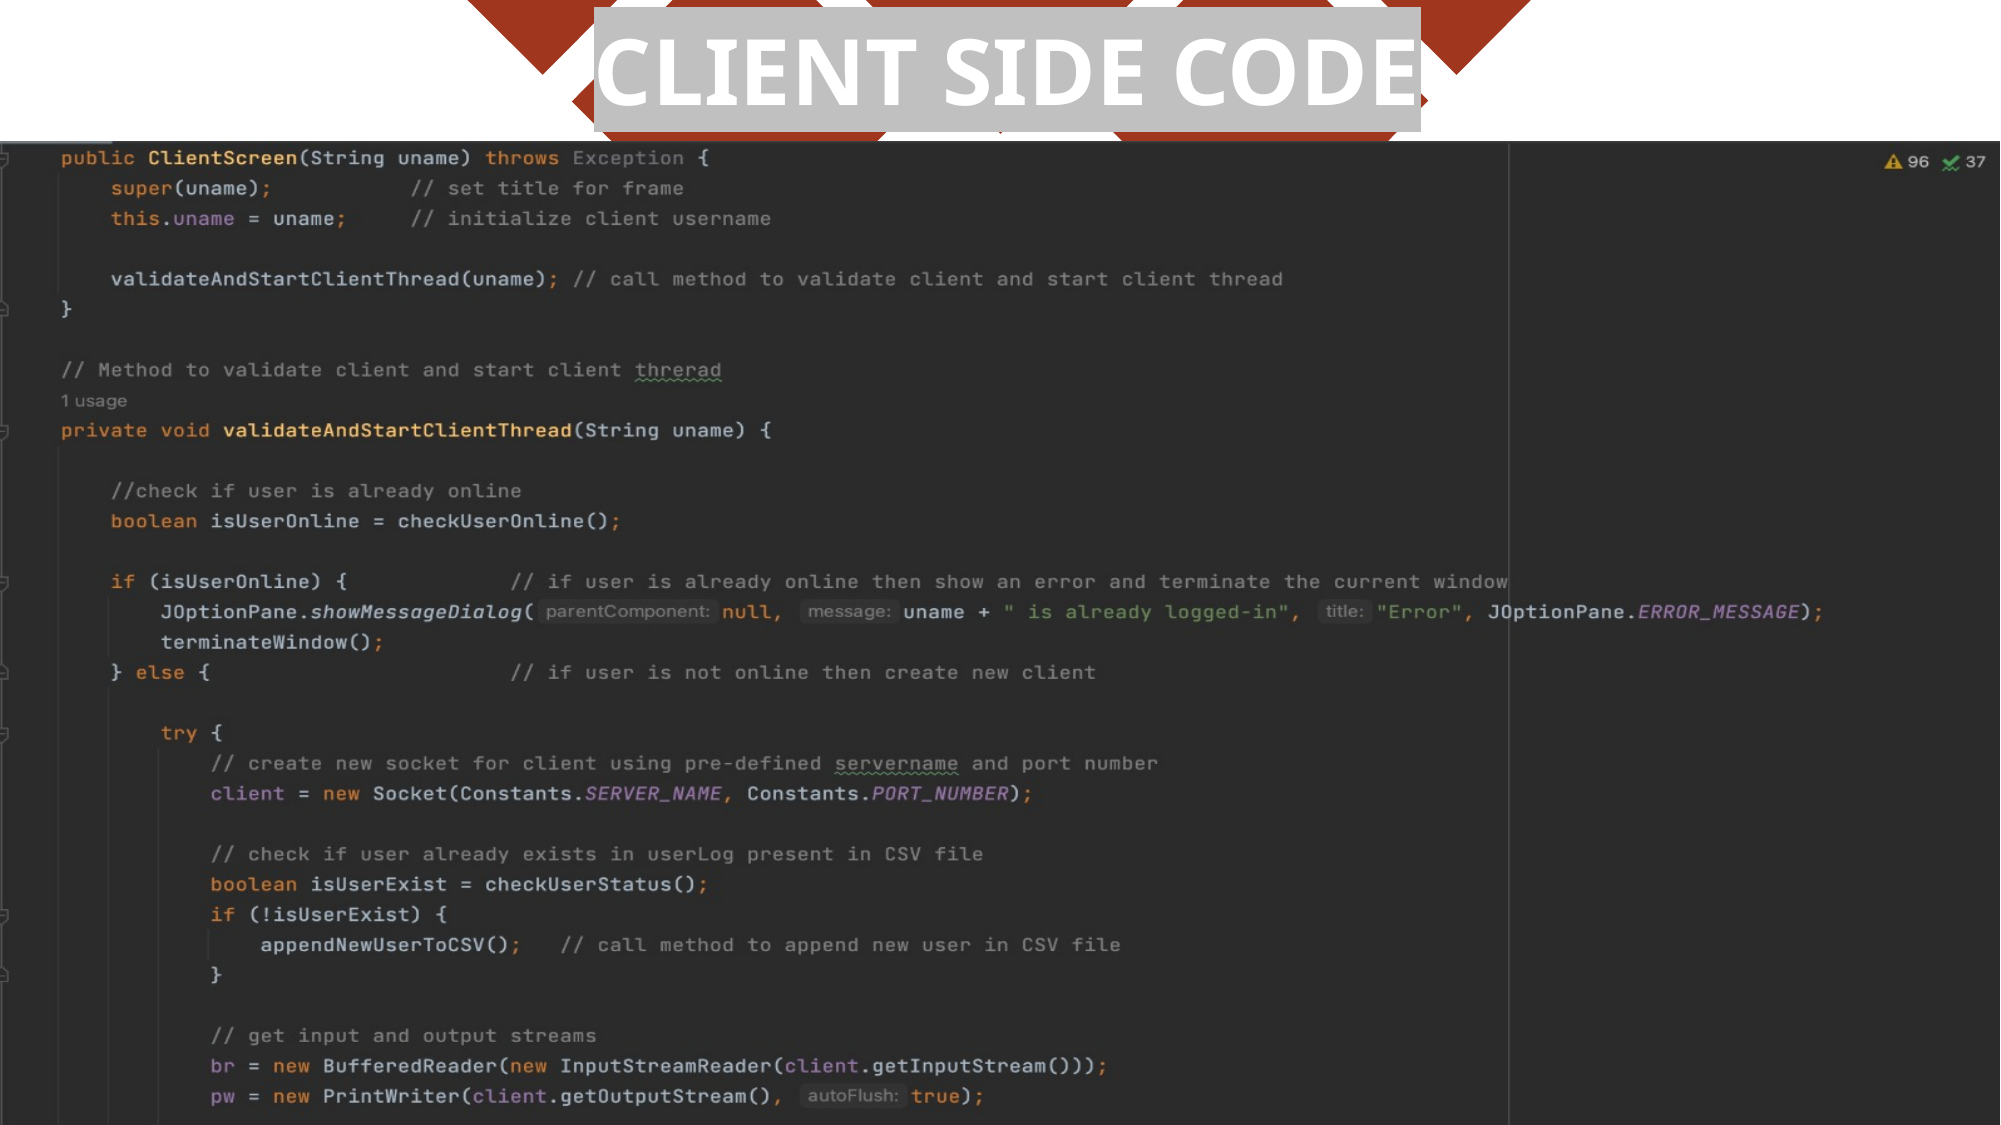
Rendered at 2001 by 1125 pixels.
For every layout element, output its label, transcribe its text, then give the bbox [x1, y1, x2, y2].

picture [0, 141, 2000, 1125]
title CLIENT SIDE CODE [141, 0, 1874, 141]
